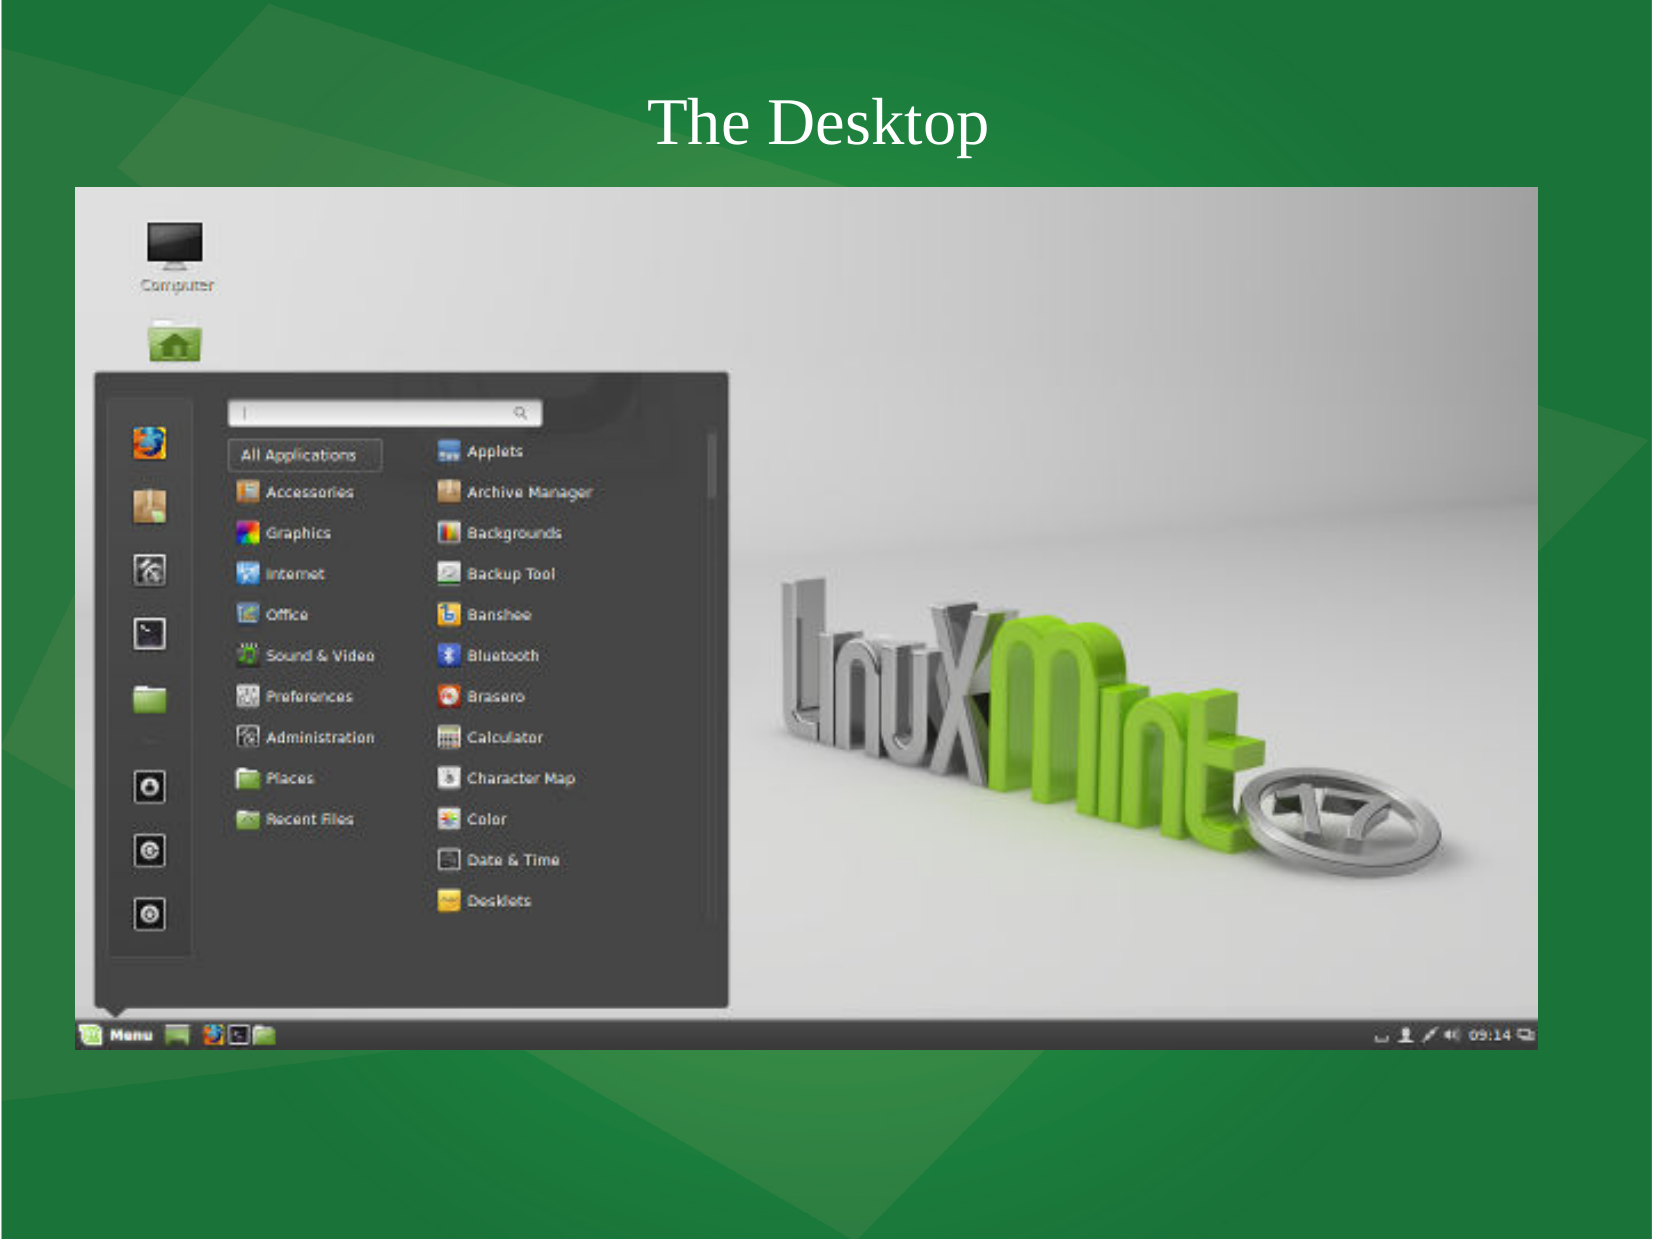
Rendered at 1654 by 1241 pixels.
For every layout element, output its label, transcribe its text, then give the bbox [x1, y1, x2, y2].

picture [0, 0, 1652, 1241]
title The Desktop [75, 55, 1564, 263]
